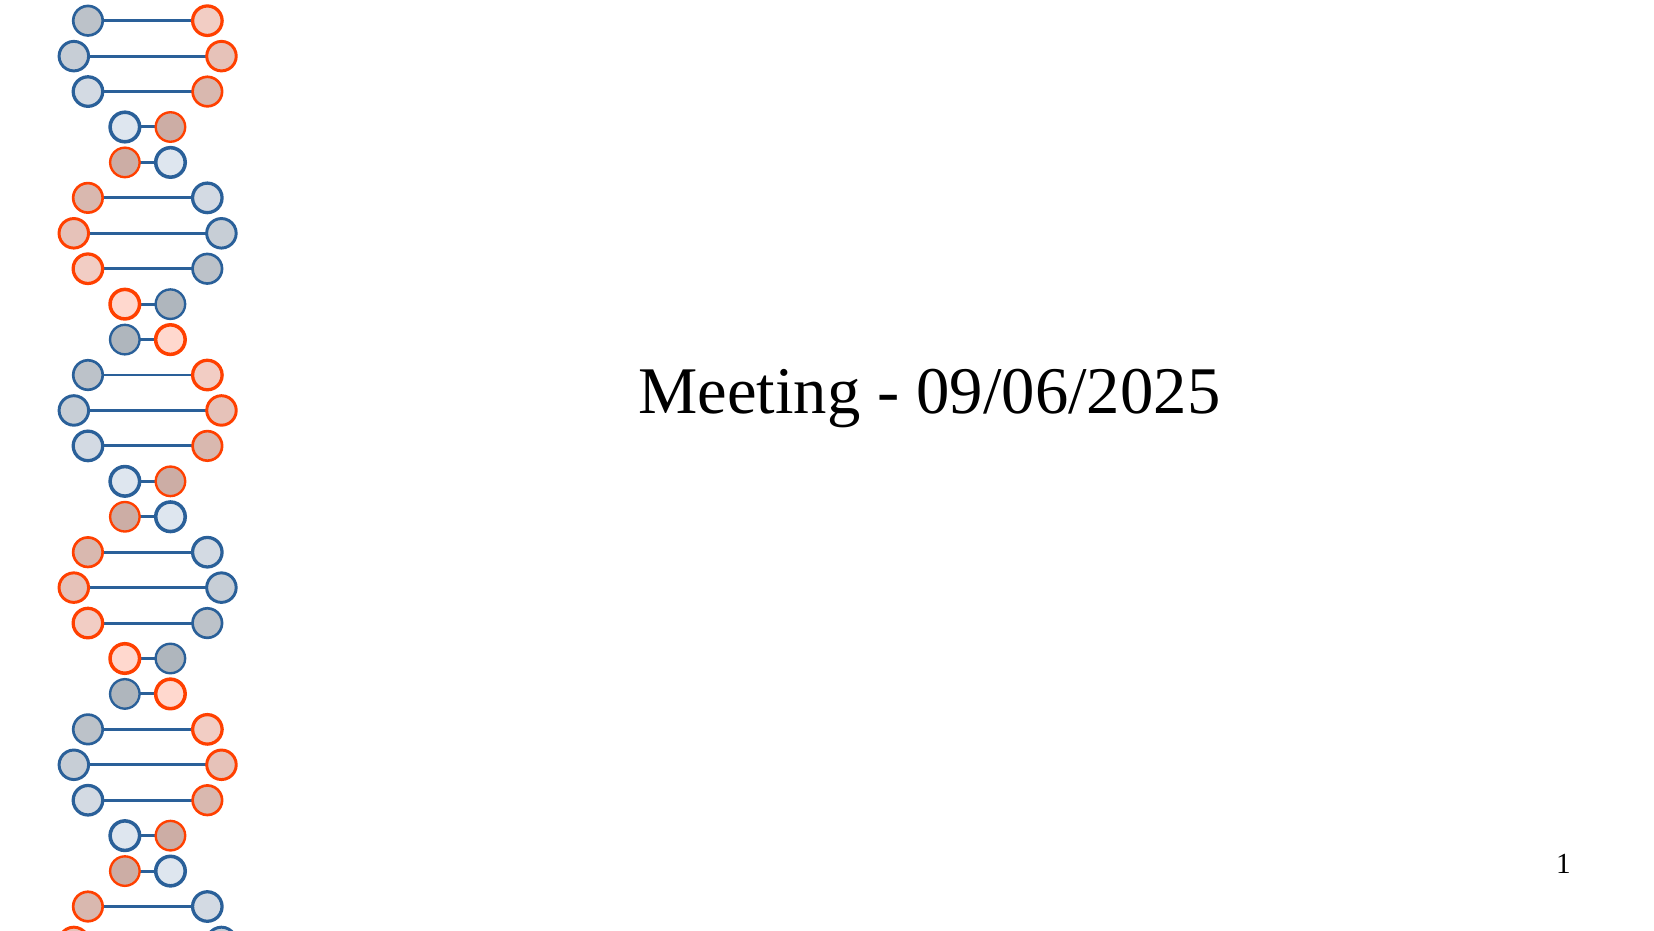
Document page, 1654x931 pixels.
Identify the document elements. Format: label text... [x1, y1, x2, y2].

subtitle Meeting - 09/06/2025 [265, 35, 1595, 748]
